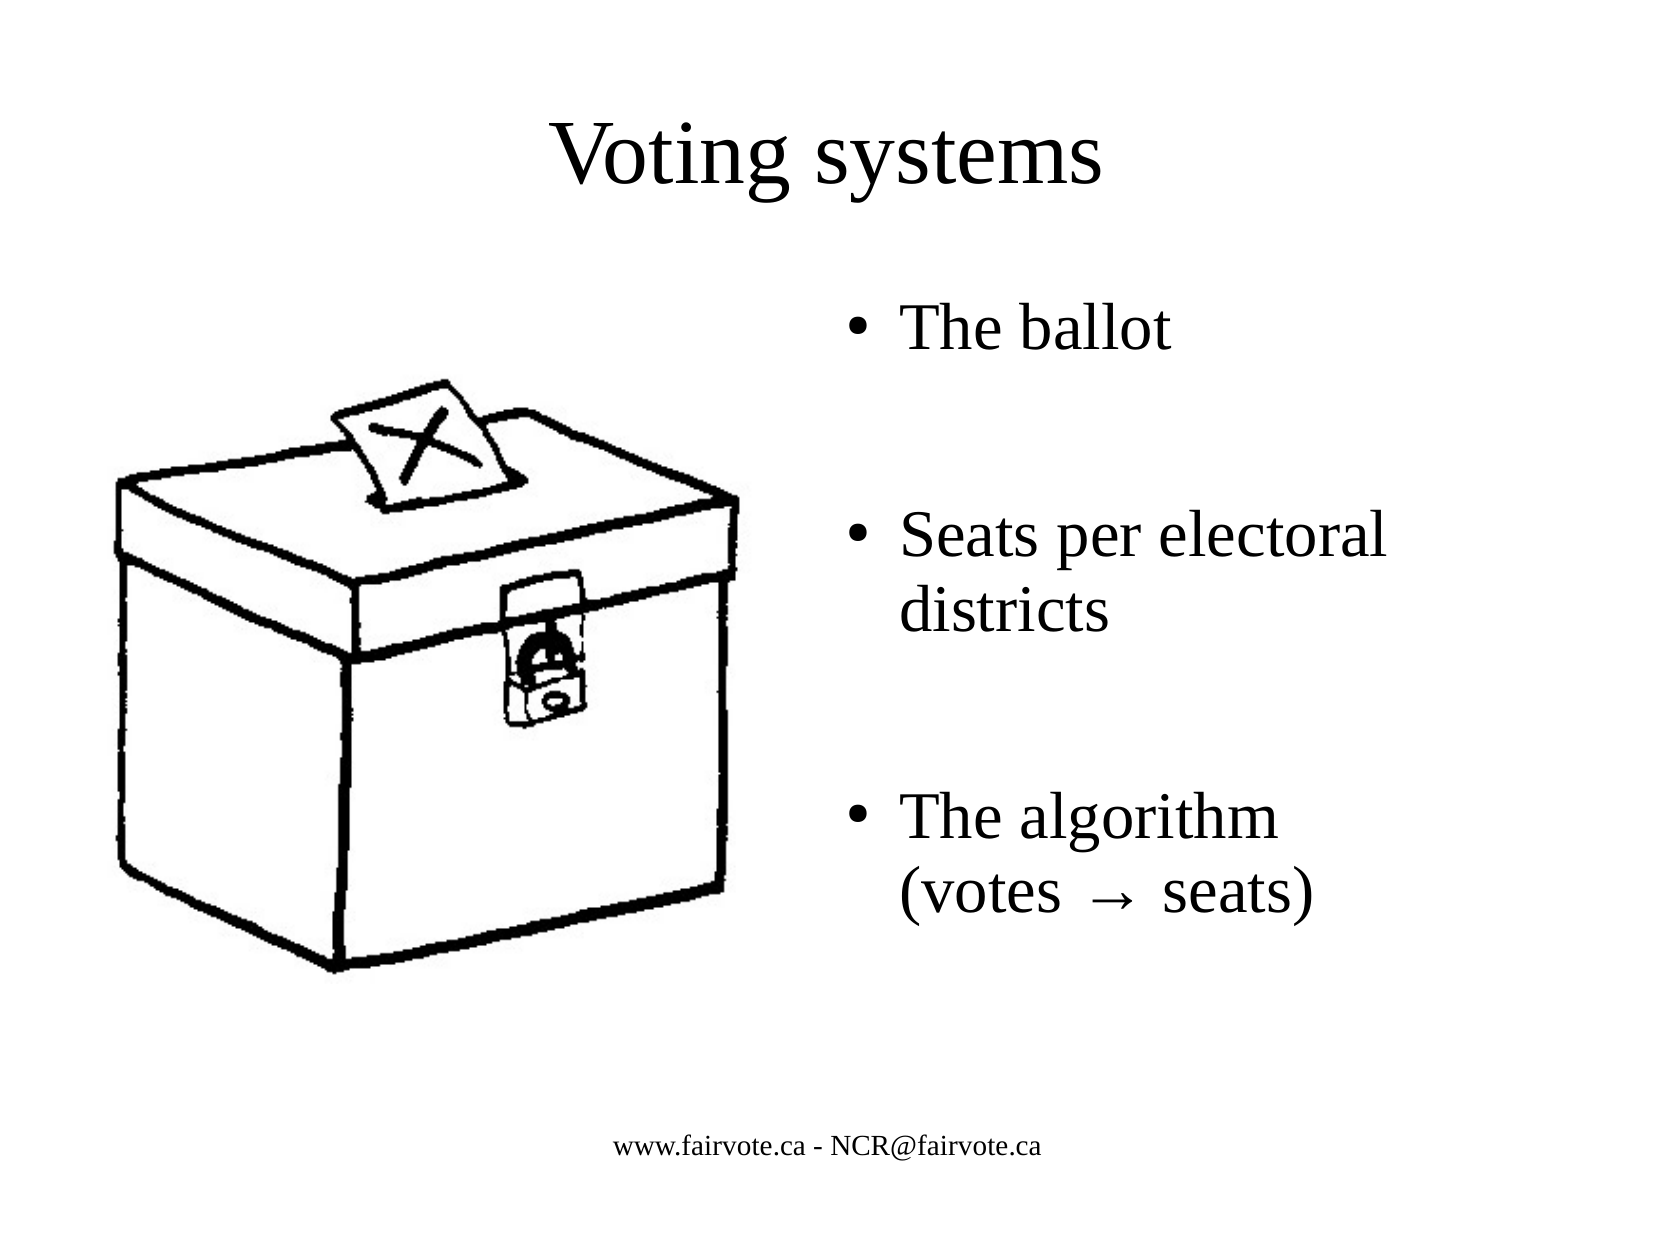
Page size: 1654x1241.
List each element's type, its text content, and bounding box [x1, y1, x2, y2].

list The ballot Seats per electoral districts The algorithm (votes → seats) [828, 290, 1539, 1010]
title Voting systems [82, 49, 1571, 257]
picture [82, 315, 793, 984]
